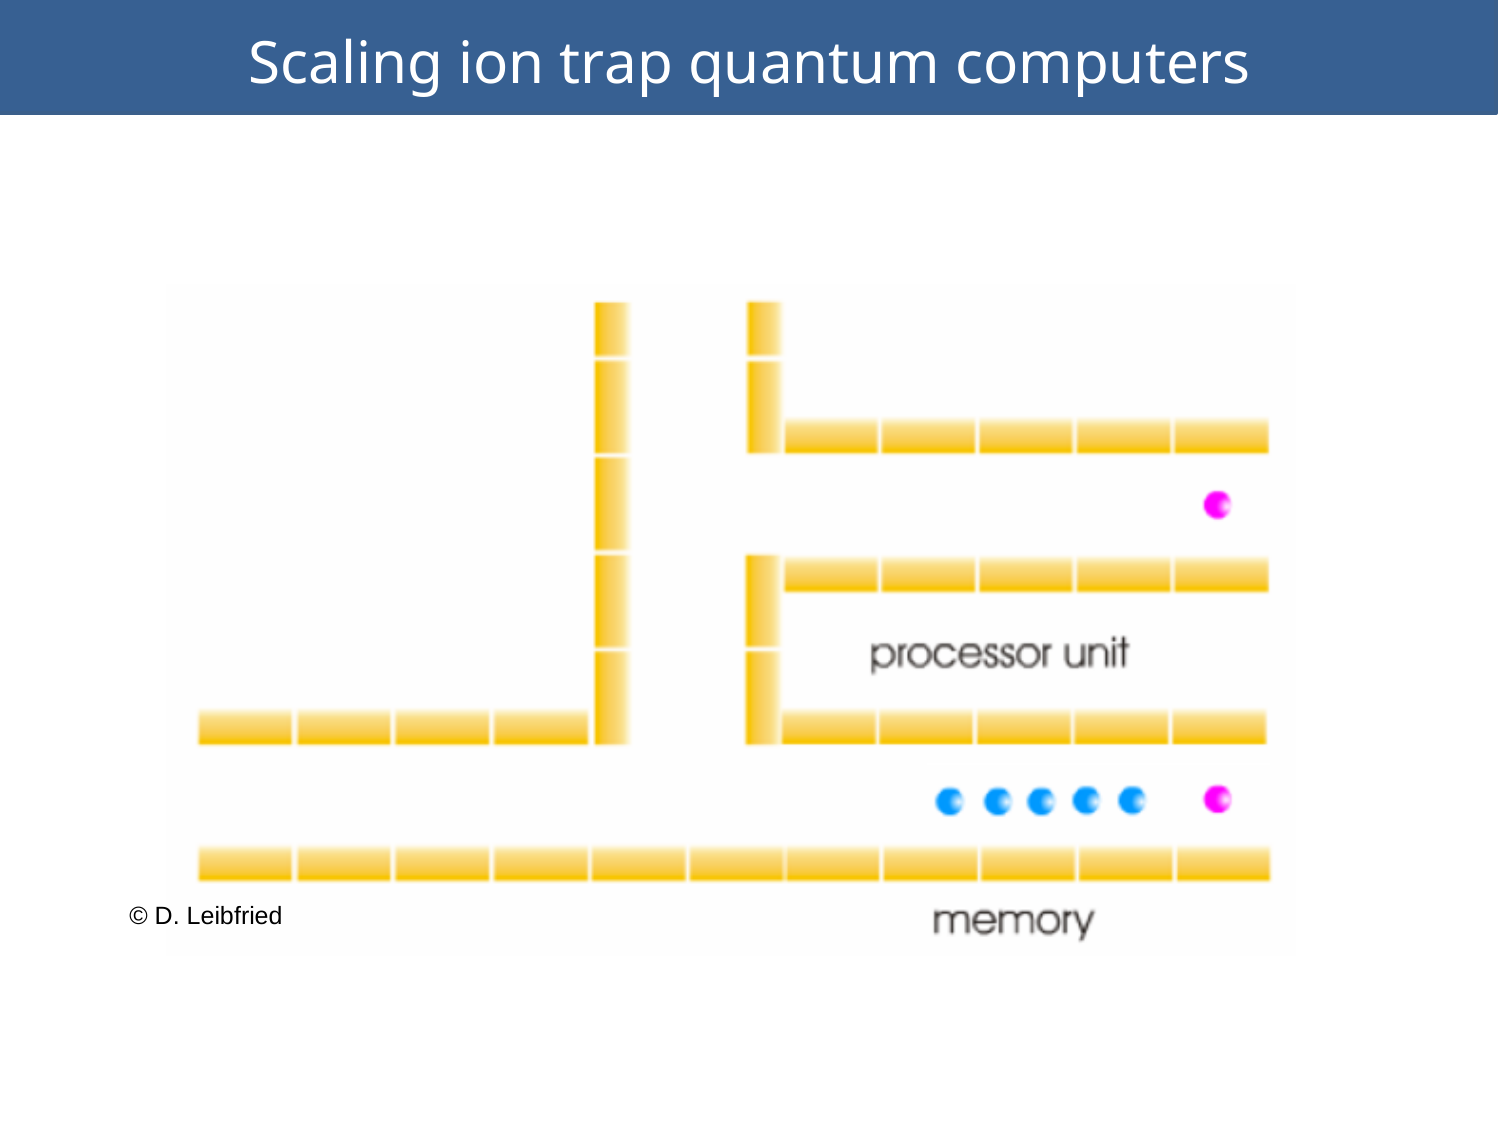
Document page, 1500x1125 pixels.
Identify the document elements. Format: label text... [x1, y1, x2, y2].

text_box Scaling ion trap quantum computers [46, 17, 1454, 103]
text_box © D. Leibfried [114, 891, 449, 938]
picture [166, 284, 1296, 956]
